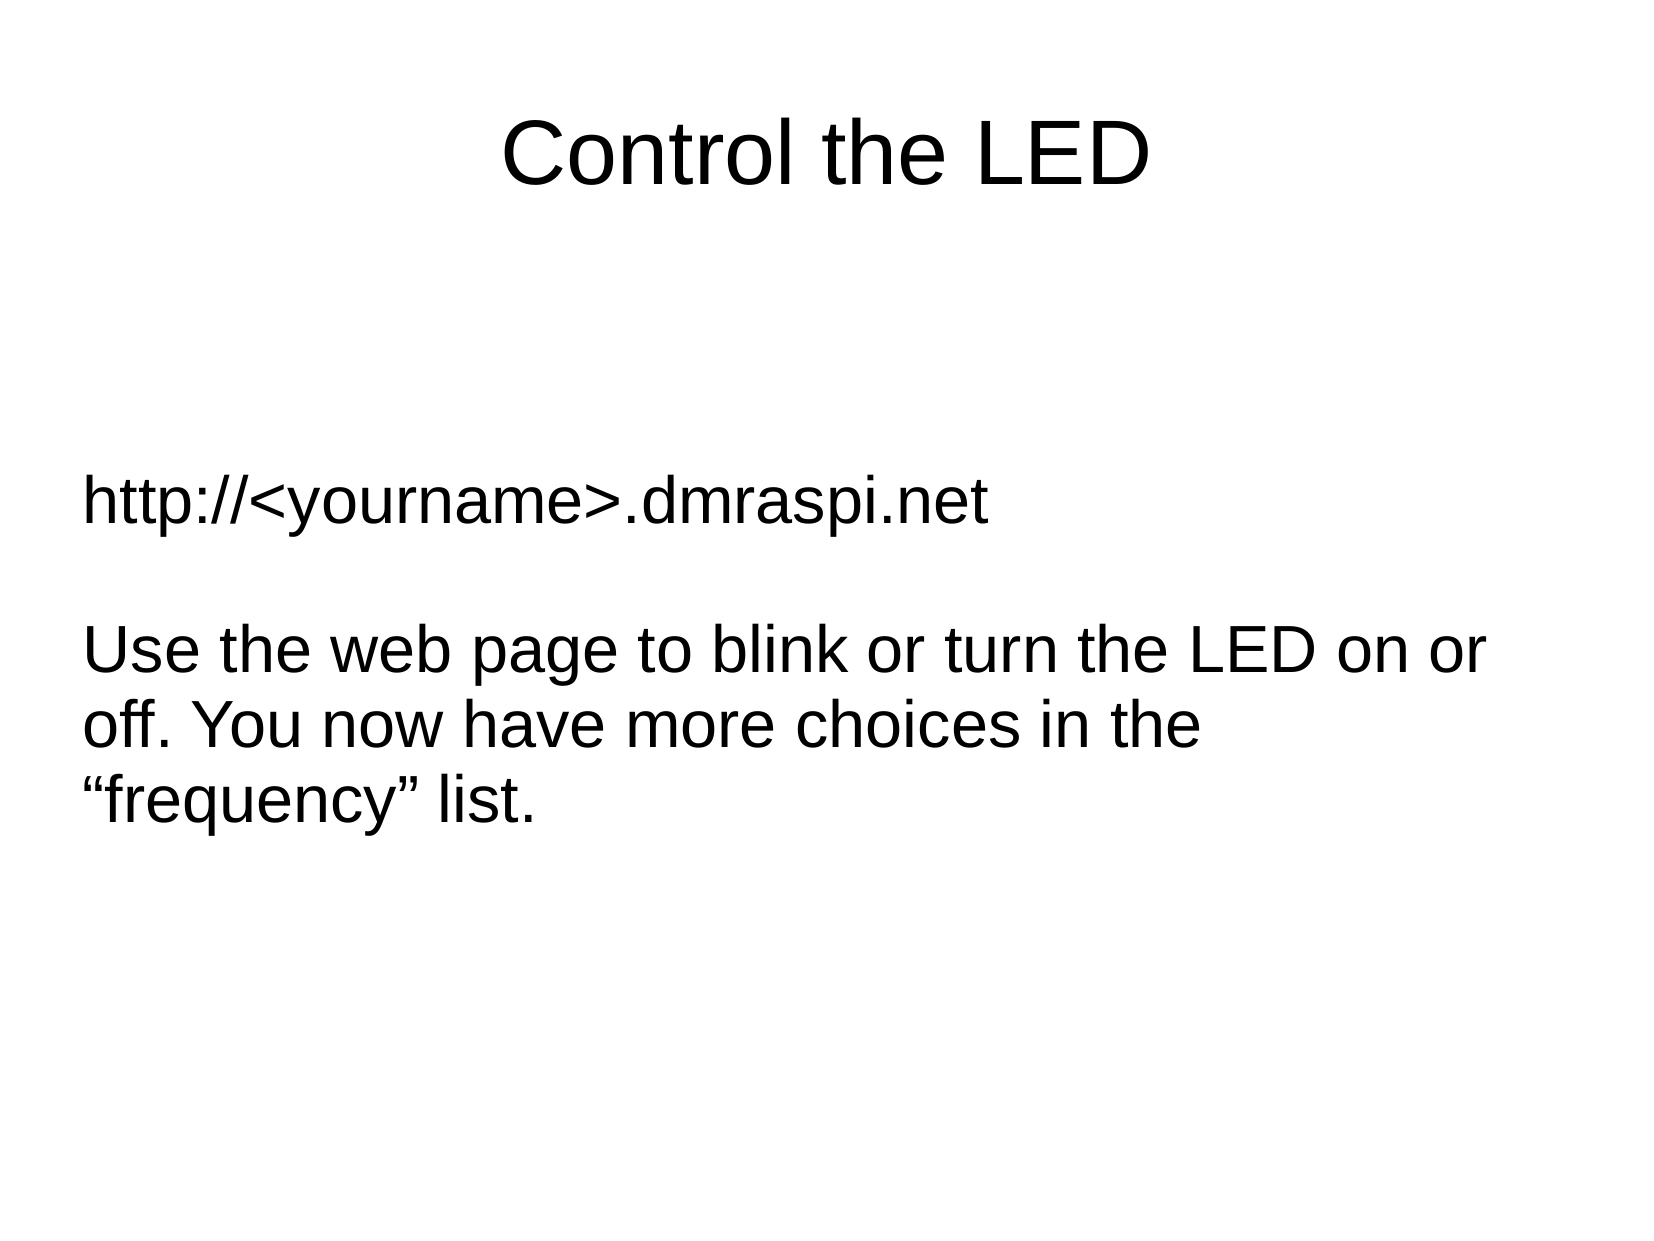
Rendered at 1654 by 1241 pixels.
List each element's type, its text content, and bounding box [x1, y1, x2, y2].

subtitle http://<yourname>.dmraspi.net Use the web page to blink or turn the LED on or off. You now have more choices in the “frequency” list. [82, 290, 1538, 1010]
title Control the LED [82, 49, 1571, 257]
